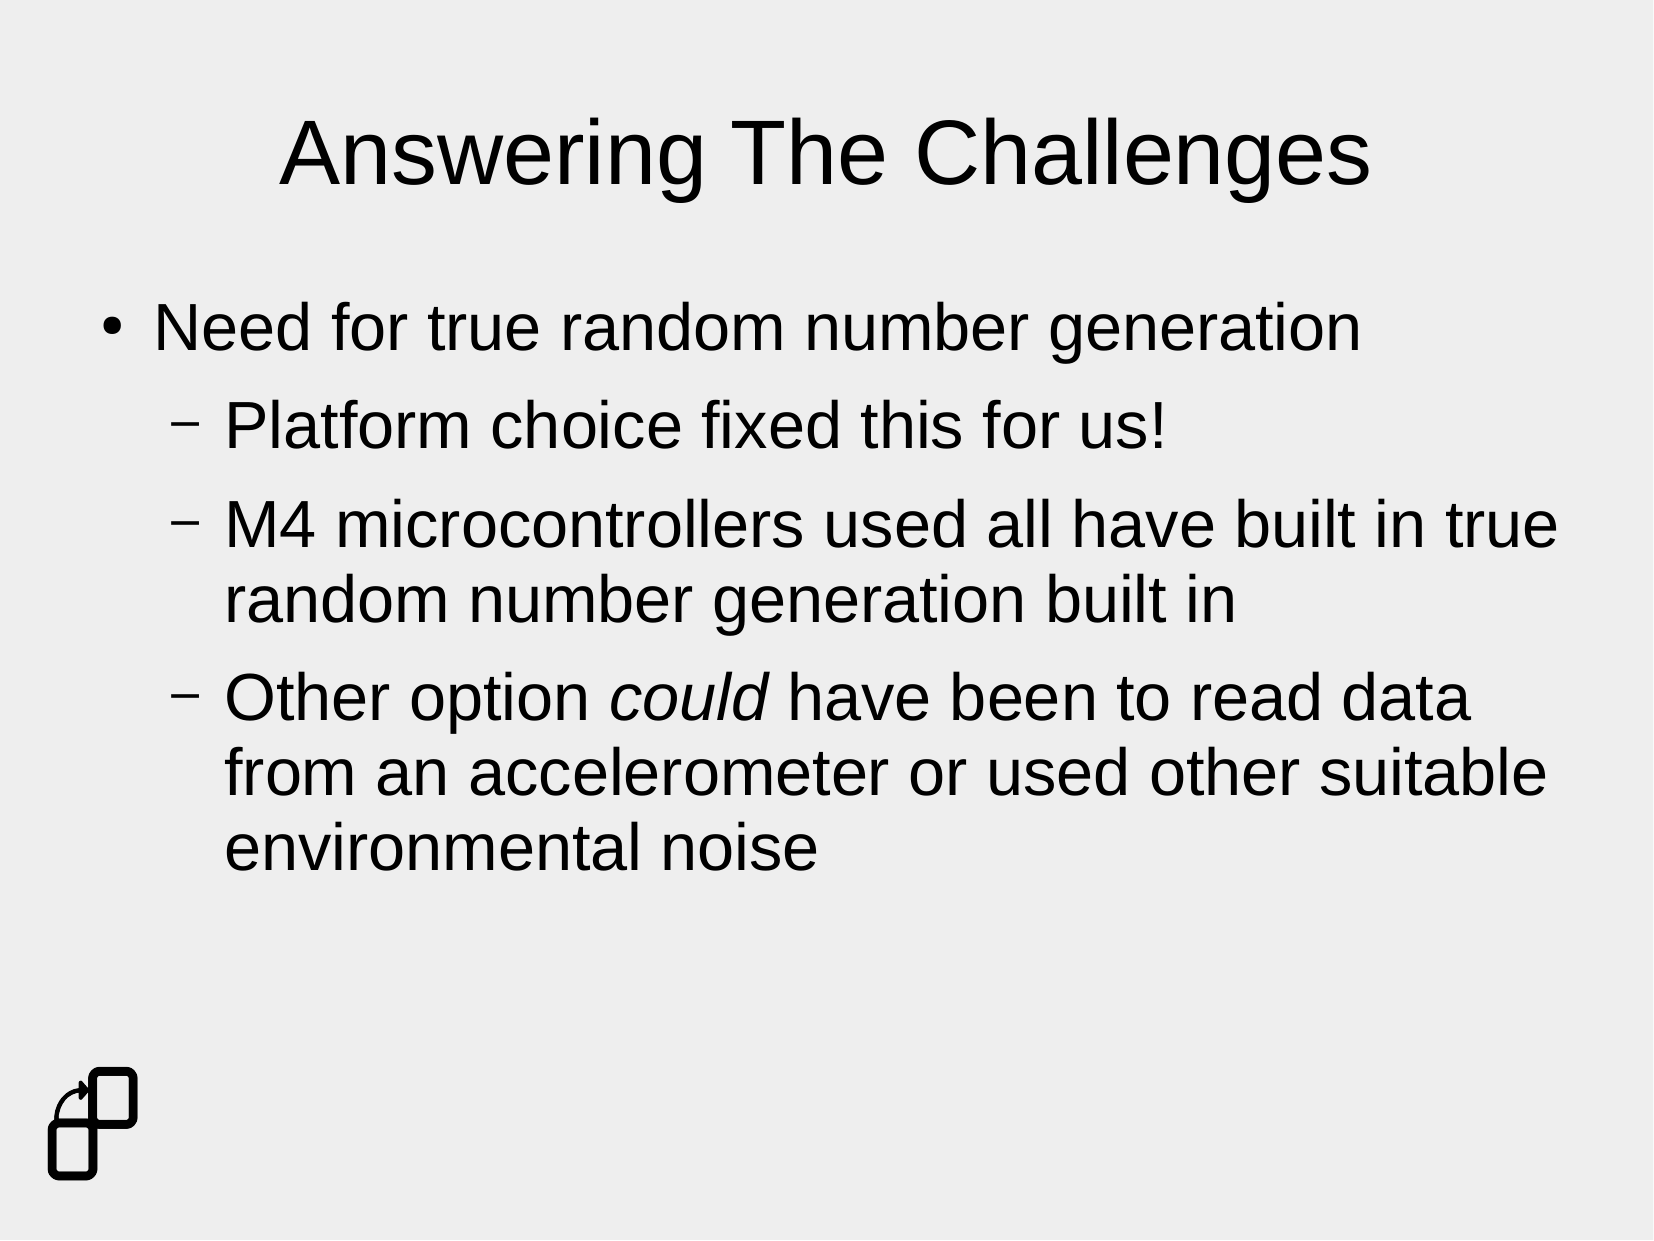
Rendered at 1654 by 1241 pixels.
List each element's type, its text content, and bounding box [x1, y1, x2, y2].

picture [30, 1062, 153, 1186]
list Need for true random number generation Platform choice fixed this for us! M4 microcontrollers used all have built in true random number generation built in Other option could have been to read data from an accelerometer or used other suitable environmental noise [82, 290, 1571, 1010]
title Answering The Challenges [82, 49, 1571, 257]
